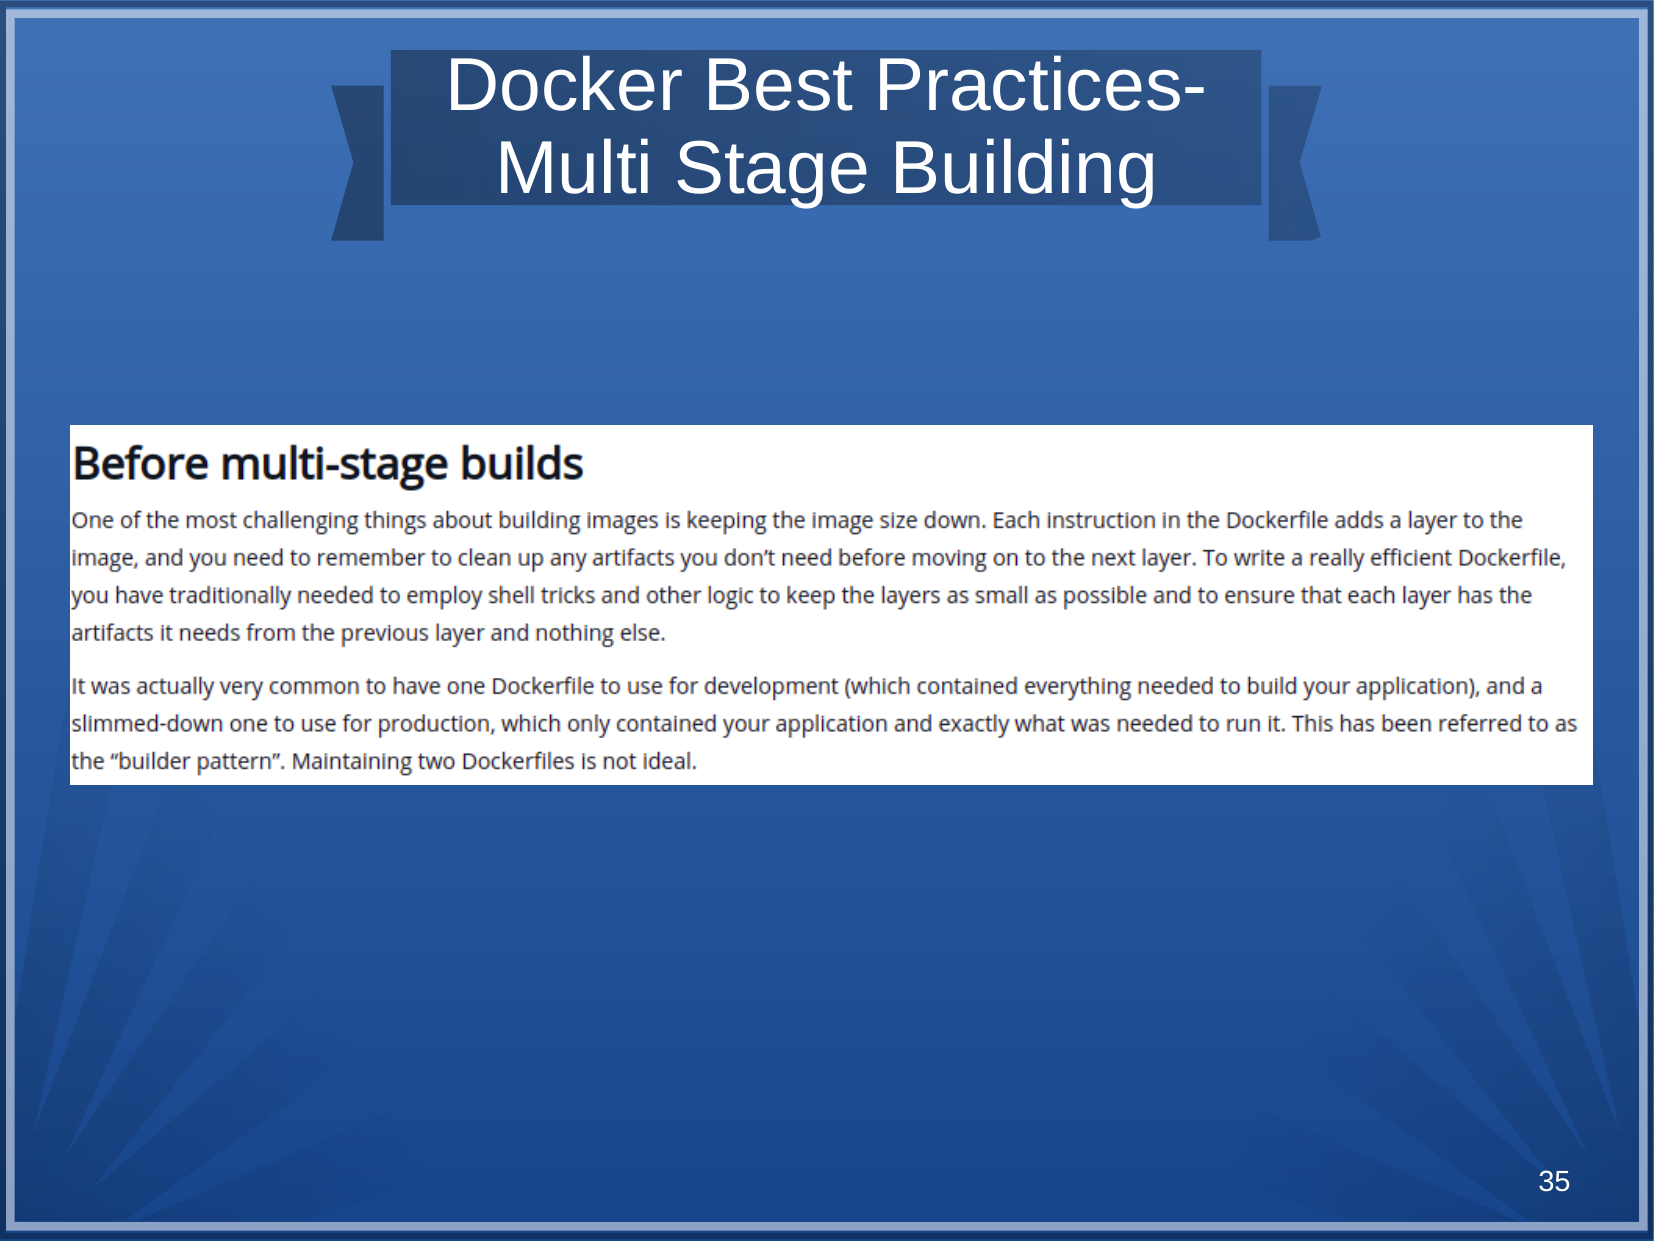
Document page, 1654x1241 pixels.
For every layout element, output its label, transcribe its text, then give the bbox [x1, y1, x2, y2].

title Docker Best Practices-Multi Stage Building [389, 41, 1264, 210]
picture [70, 425, 1593, 785]
